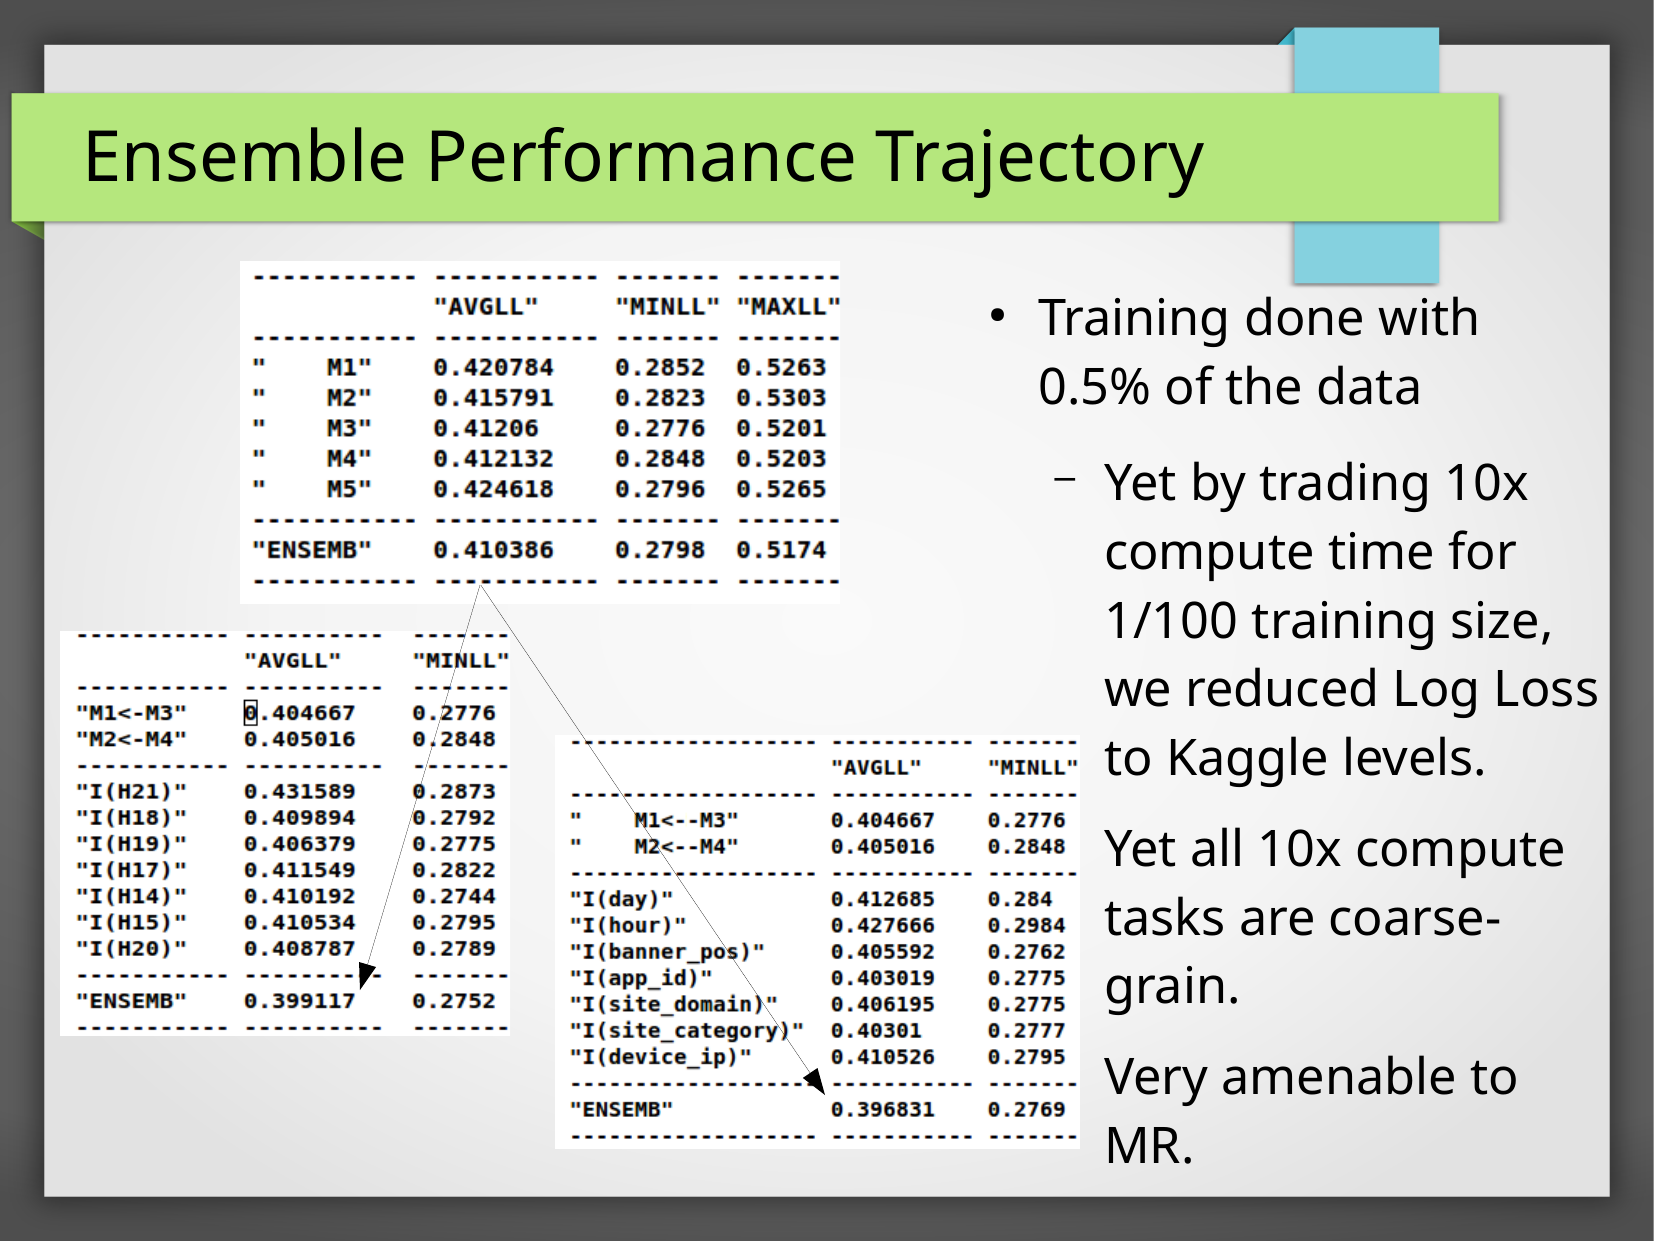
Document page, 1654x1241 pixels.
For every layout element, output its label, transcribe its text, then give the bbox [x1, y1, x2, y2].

list Training done with 0.5% of the data Yet by trading 10x compute time for 1/100 training size, we reduced Log Loss to Kaggle levels. Yet all 10x compute tasks are coarse-grain. Very amenable to MR. [972, 281, 1603, 1182]
picture [0, 0, 1654, 1241]
title Ensemble Performance Trajectory [82, 94, 1264, 213]
